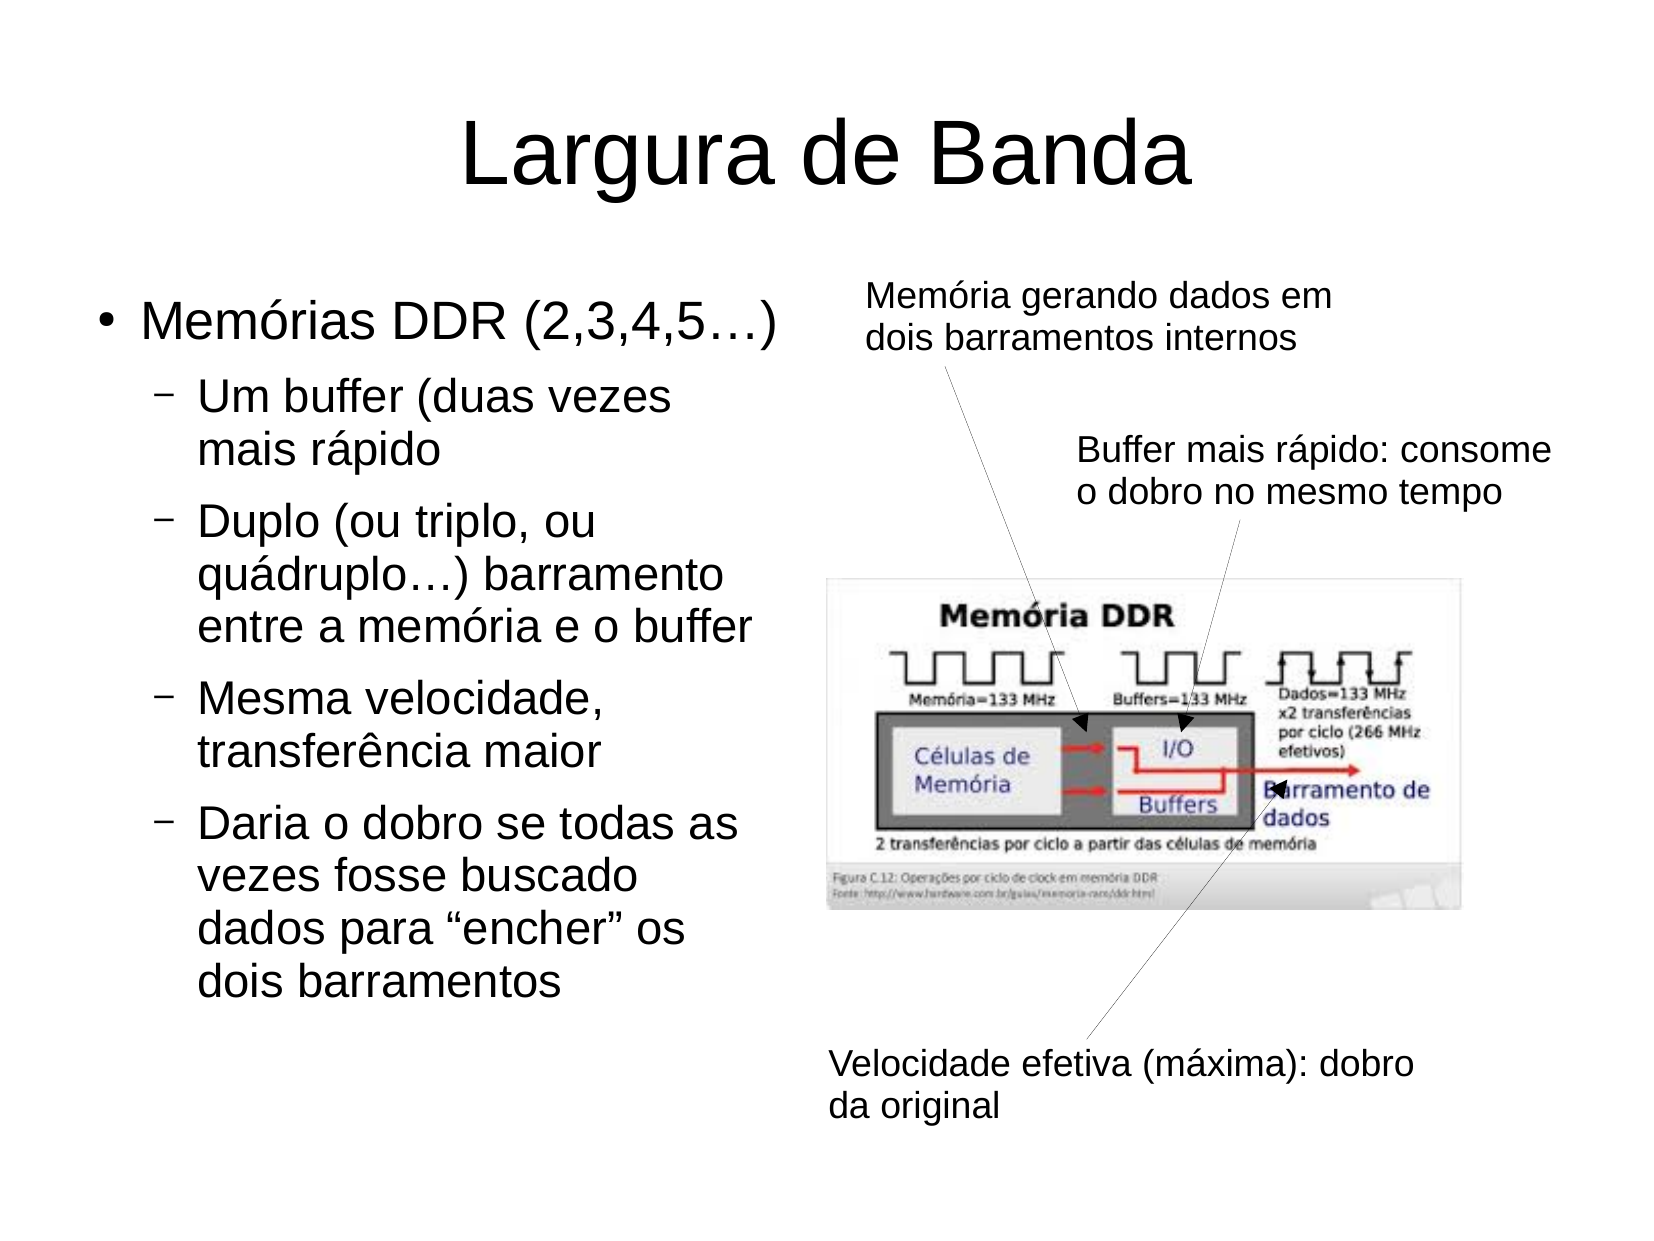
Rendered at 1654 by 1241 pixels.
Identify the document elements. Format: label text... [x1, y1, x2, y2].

list Memórias DDR (2,3,4,5…) Um buffer (duas vezes mais rápido Duplo (ou triplo, ou quádruplo…) barramento entre a memória e o buffer Mesma velocidade, transferência maior Daria o dobro se todas as vezes fosse buscado dados para “encher” os dois barramentos [82, 290, 780, 1010]
text_box Buffer mais rápido: consome o dobro no mesmo tempo [1061, 420, 1568, 520]
title Largura de Banda [82, 49, 1571, 257]
picture [826, 578, 1464, 910]
text_box Velocidade efetiva (máxima): dobro da original [813, 1035, 1430, 1134]
text_box Memória gerando dados em dois barramentos internos [850, 267, 1348, 367]
